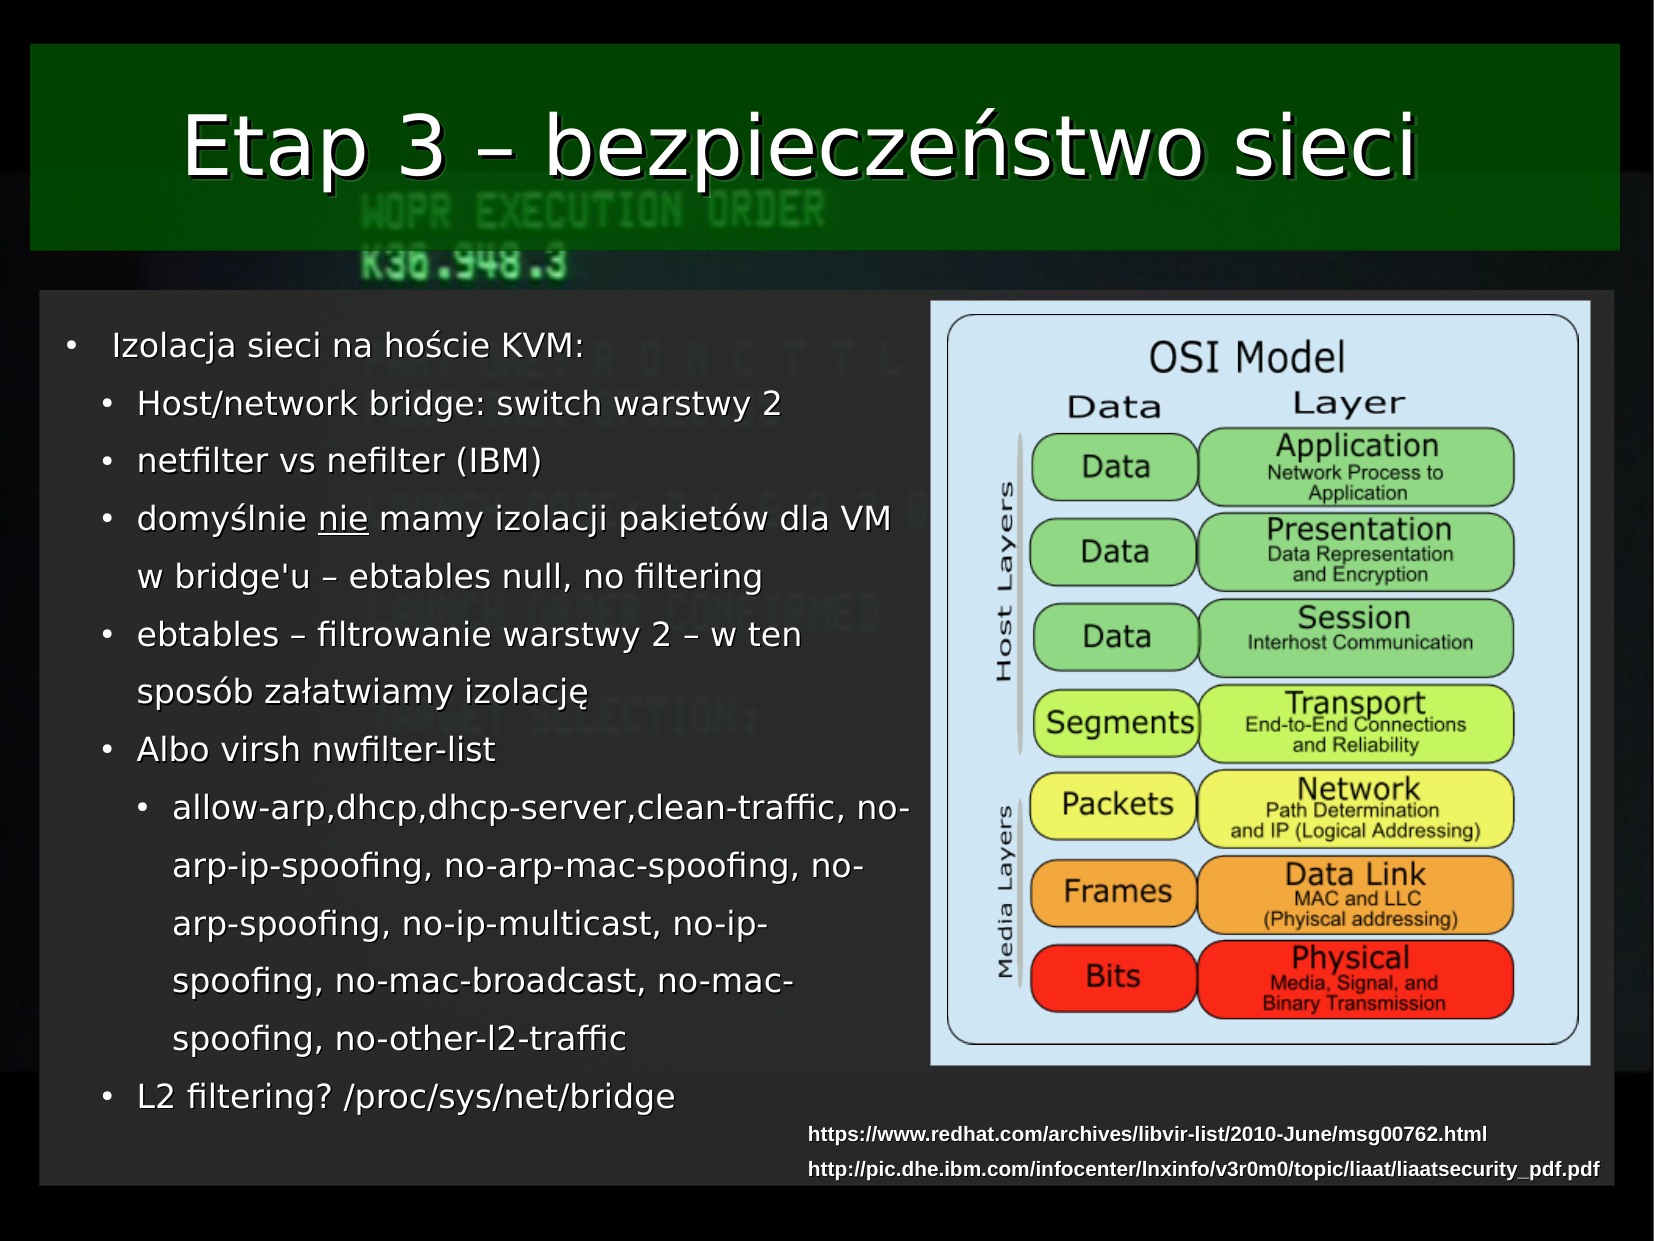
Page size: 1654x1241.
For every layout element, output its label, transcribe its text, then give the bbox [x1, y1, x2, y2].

text_box [931, 1178, 1615, 1186]
text_box https://www.redhat.com/archives/libvir-list/2010-June/msg00762.html http://pic.dhe.ibm.com/infocenter/lnxinfo/v3r0m0/topic/liaat/liaatsecurity_pdf.pdf [793, 1104, 1616, 1178]
picture [0, 0, 1654, 1241]
text_box Izolacja sieci na hoście KVM: Host/network bridge: switch warstwy 2 netfilter vs nefilter (IBM) domyślnie nie mamy izolacji pakietów dla VM w bridge'u – ebtables null, no filtering ebtables – filtrowanie warstwy 2 – w ten sposób załatwiamy izolację Albo virsh nwfilter-list allow-arp,dhcp,dhcp-server,clean-traffic, no-arp-ip-spoofing, no-arp-mac-spoofing, no-arp-spoofing, no-ip-multicast, no-ip-spoofing, no-mac-broadcast, no-mac-spoofing, no-other-l2-traffic L2 filtering? /proc/sys/net/bridge [50, 300, 931, 1186]
title Etap 3 – bezpieczeństwo sieci [30, 43, 1621, 251]
text_box [39, 290, 1615, 1186]
